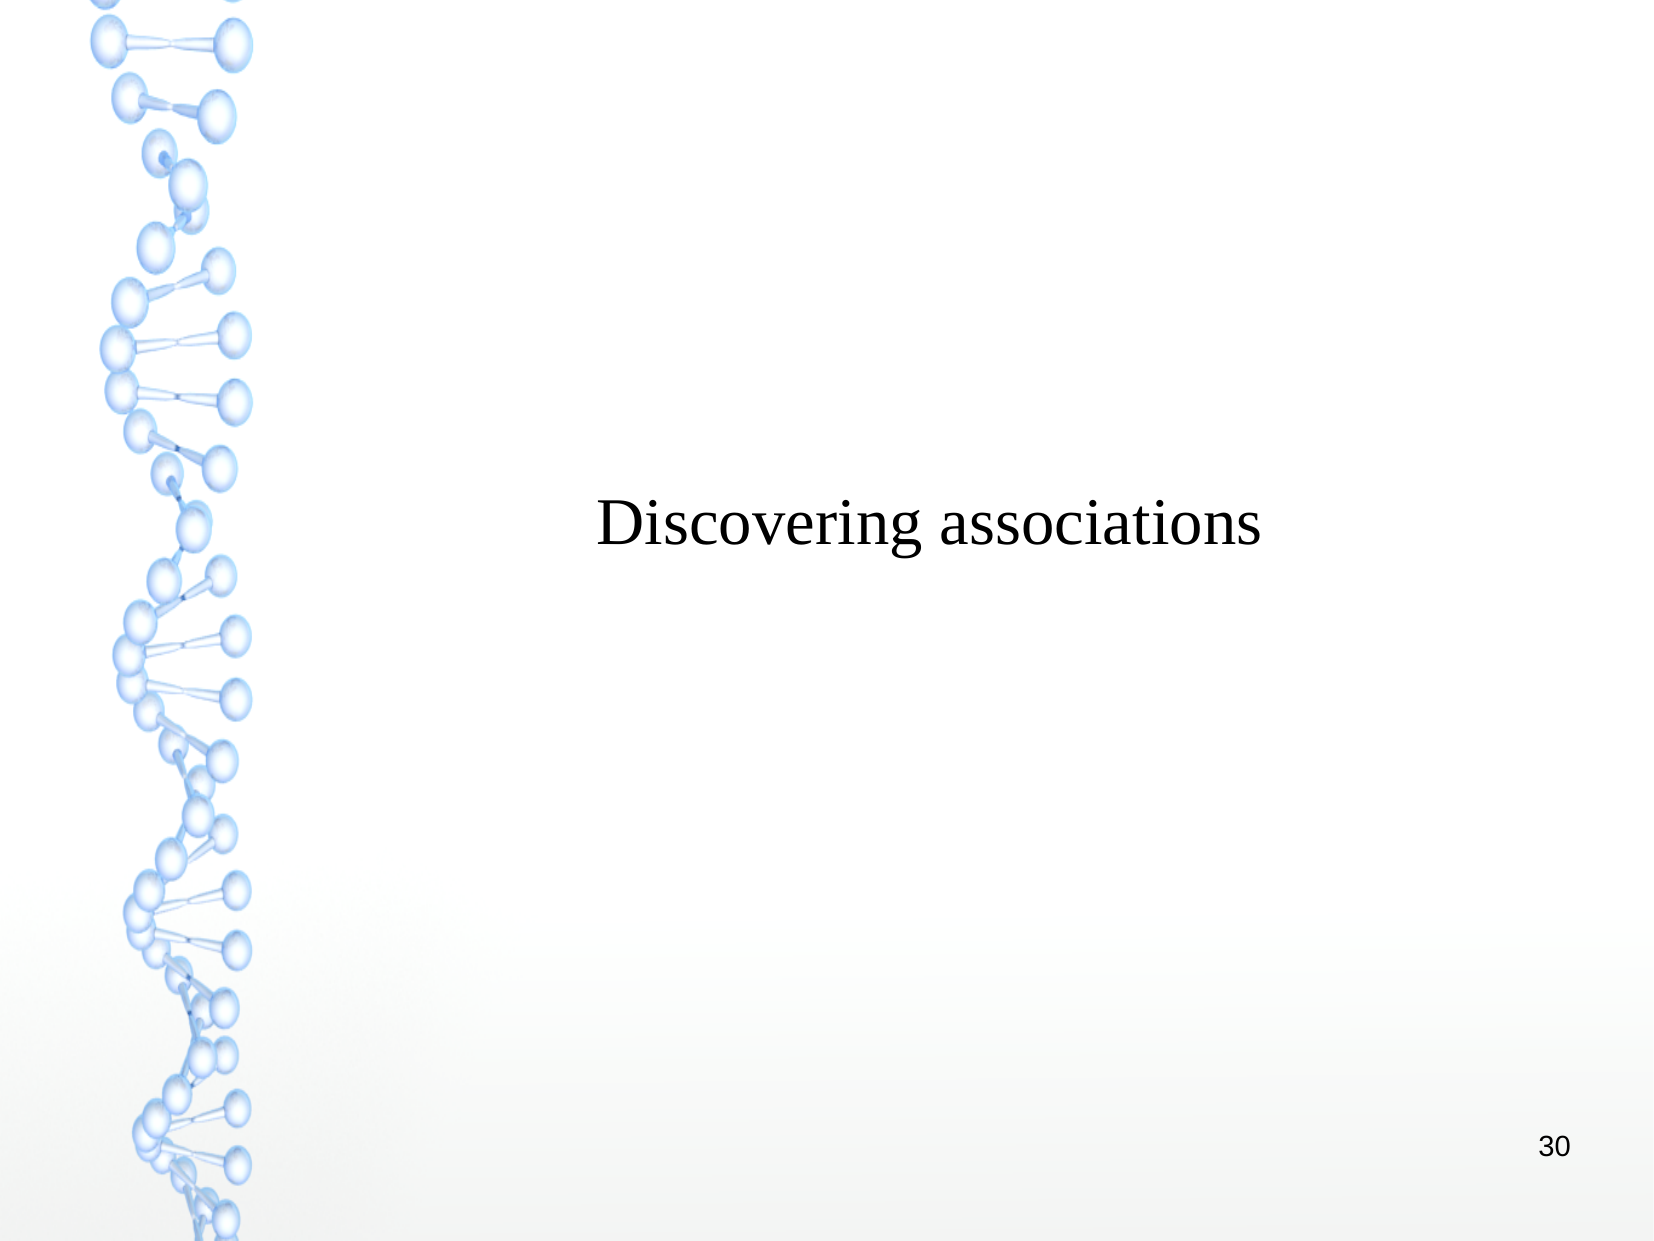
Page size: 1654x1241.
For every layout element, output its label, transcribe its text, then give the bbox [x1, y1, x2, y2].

picture [0, 0, 1654, 1241]
subtitle Discovering associations [265, 47, 1595, 997]
